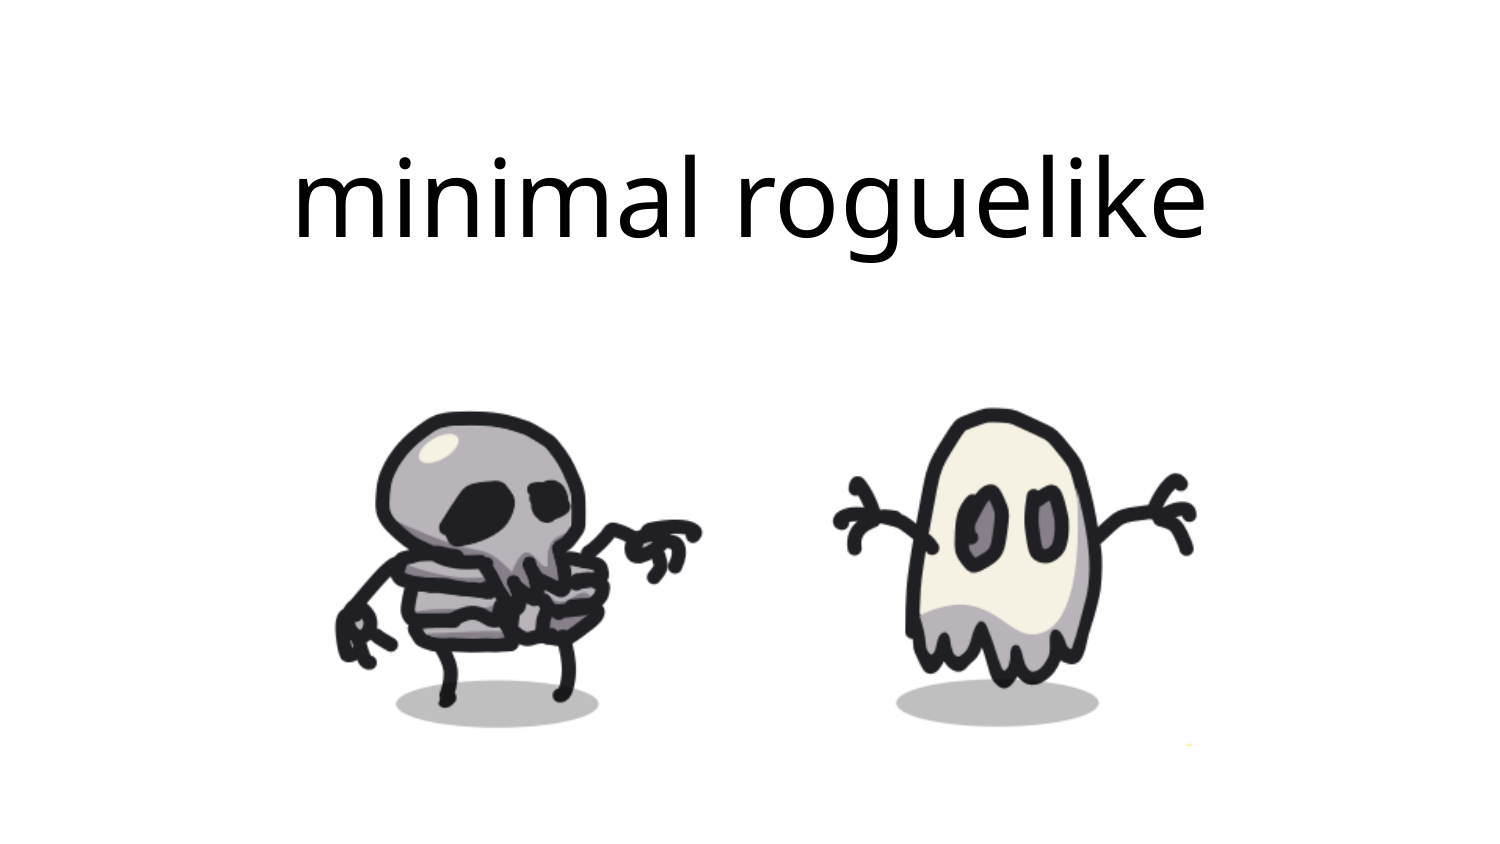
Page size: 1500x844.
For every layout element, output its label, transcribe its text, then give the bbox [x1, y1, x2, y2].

title minimal roguelike [51, 93, 1449, 285]
picture [294, 379, 744, 758]
picture [810, 370, 1219, 746]
